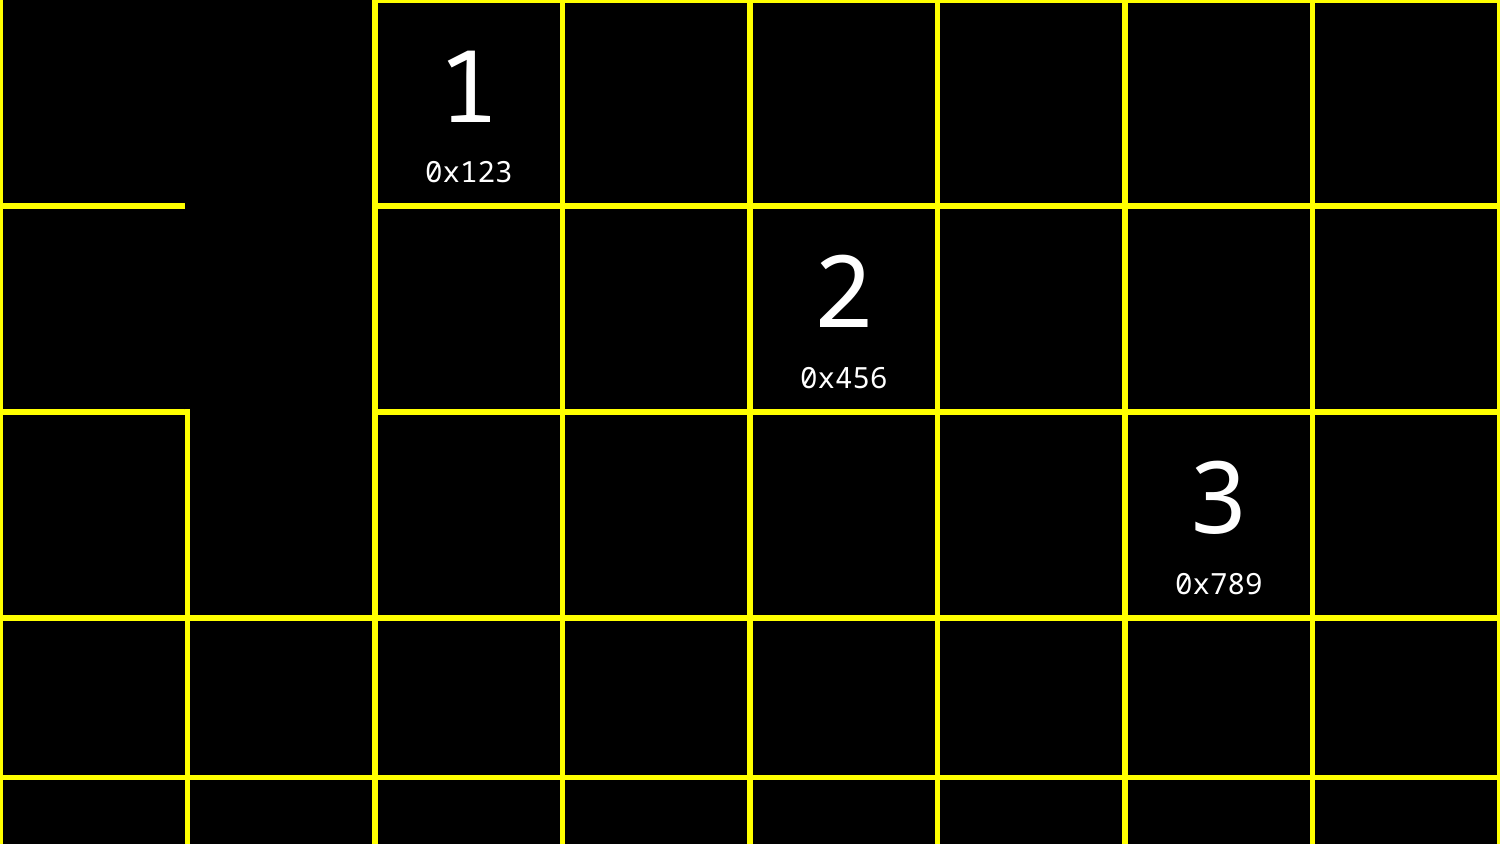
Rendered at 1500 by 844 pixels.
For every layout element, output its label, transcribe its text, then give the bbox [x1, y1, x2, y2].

table_cell [1128, 209, 1310, 409]
table_cell [753, 621, 935, 775]
table_cell [940, 415, 1122, 615]
table_header [190, 3, 372, 203]
table_cell [3, 621, 185, 775]
table_cell [378, 780, 560, 844]
table_cell [940, 209, 1122, 409]
table_header [1128, 3, 1310, 203]
table_cell [3, 780, 185, 844]
table_cell [190, 621, 372, 775]
table_header 1 0x123 [378, 3, 560, 203]
table_cell [190, 209, 372, 409]
table_cell [378, 209, 560, 409]
table_cell [1315, 209, 1497, 409]
table_cell [940, 621, 1122, 775]
table_cell 3 0x789 [1128, 415, 1310, 615]
table_header [1315, 3, 1497, 203]
table_cell [190, 415, 372, 615]
table_cell [378, 621, 560, 775]
table_cell [190, 780, 372, 844]
table_cell [1315, 780, 1497, 844]
table_cell [3, 209, 185, 409]
table_header [3, 3, 185, 203]
table_cell [565, 415, 747, 615]
table_cell [565, 209, 747, 409]
table_cell [940, 780, 1122, 844]
table_cell [1315, 415, 1497, 615]
table_cell [378, 415, 560, 615]
table_header [565, 3, 747, 203]
table_header [940, 3, 1122, 203]
table_cell [1315, 621, 1497, 775]
table_cell 2 0x456 [753, 209, 935, 409]
table_cell [1128, 621, 1310, 775]
table_cell [1128, 780, 1310, 844]
table_cell [565, 780, 747, 844]
table_cell [3, 415, 185, 615]
table_header [753, 3, 935, 203]
table_cell [753, 415, 935, 615]
table_cell [565, 621, 747, 775]
table_cell [753, 780, 935, 844]
